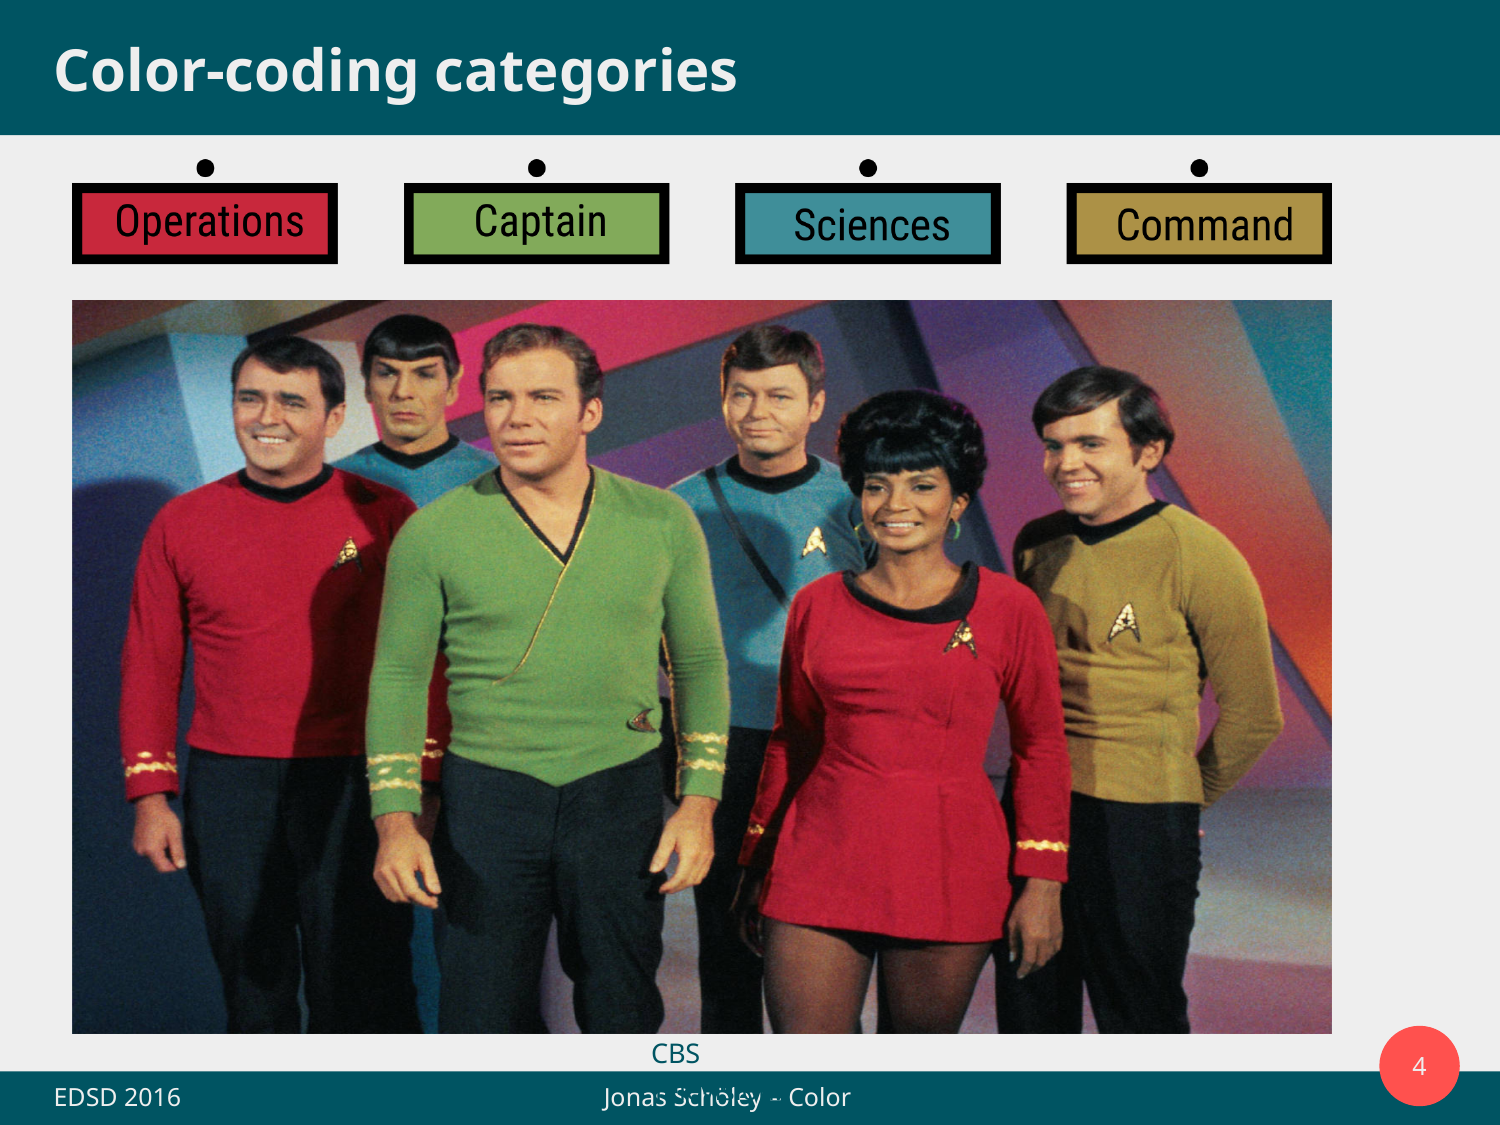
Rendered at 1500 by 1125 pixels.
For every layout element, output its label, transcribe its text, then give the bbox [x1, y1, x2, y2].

title Color-coding categories [53, 0, 1447, 141]
picture [72, 159, 1332, 1034]
text_box CBS Television. [636, 1034, 844, 1079]
